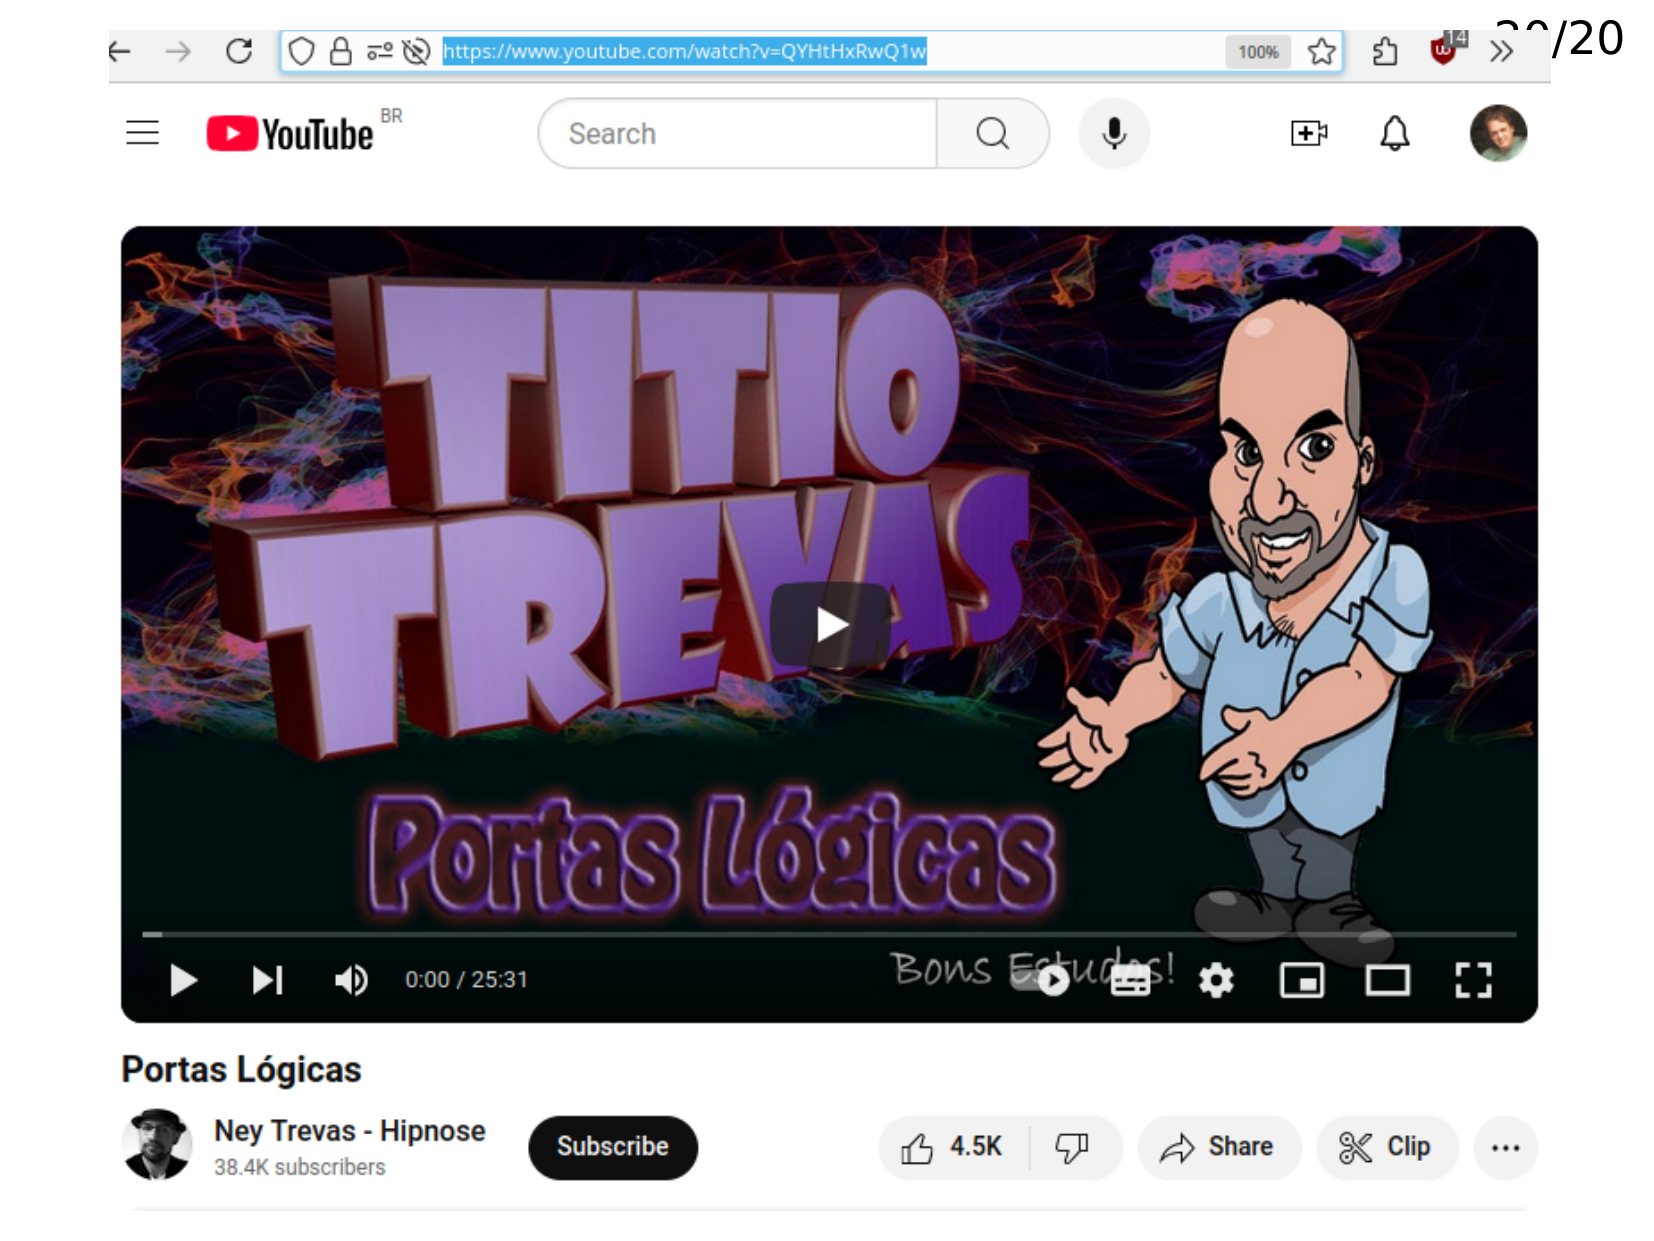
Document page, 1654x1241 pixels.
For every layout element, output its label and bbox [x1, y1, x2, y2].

picture [109, 30, 1551, 1211]
